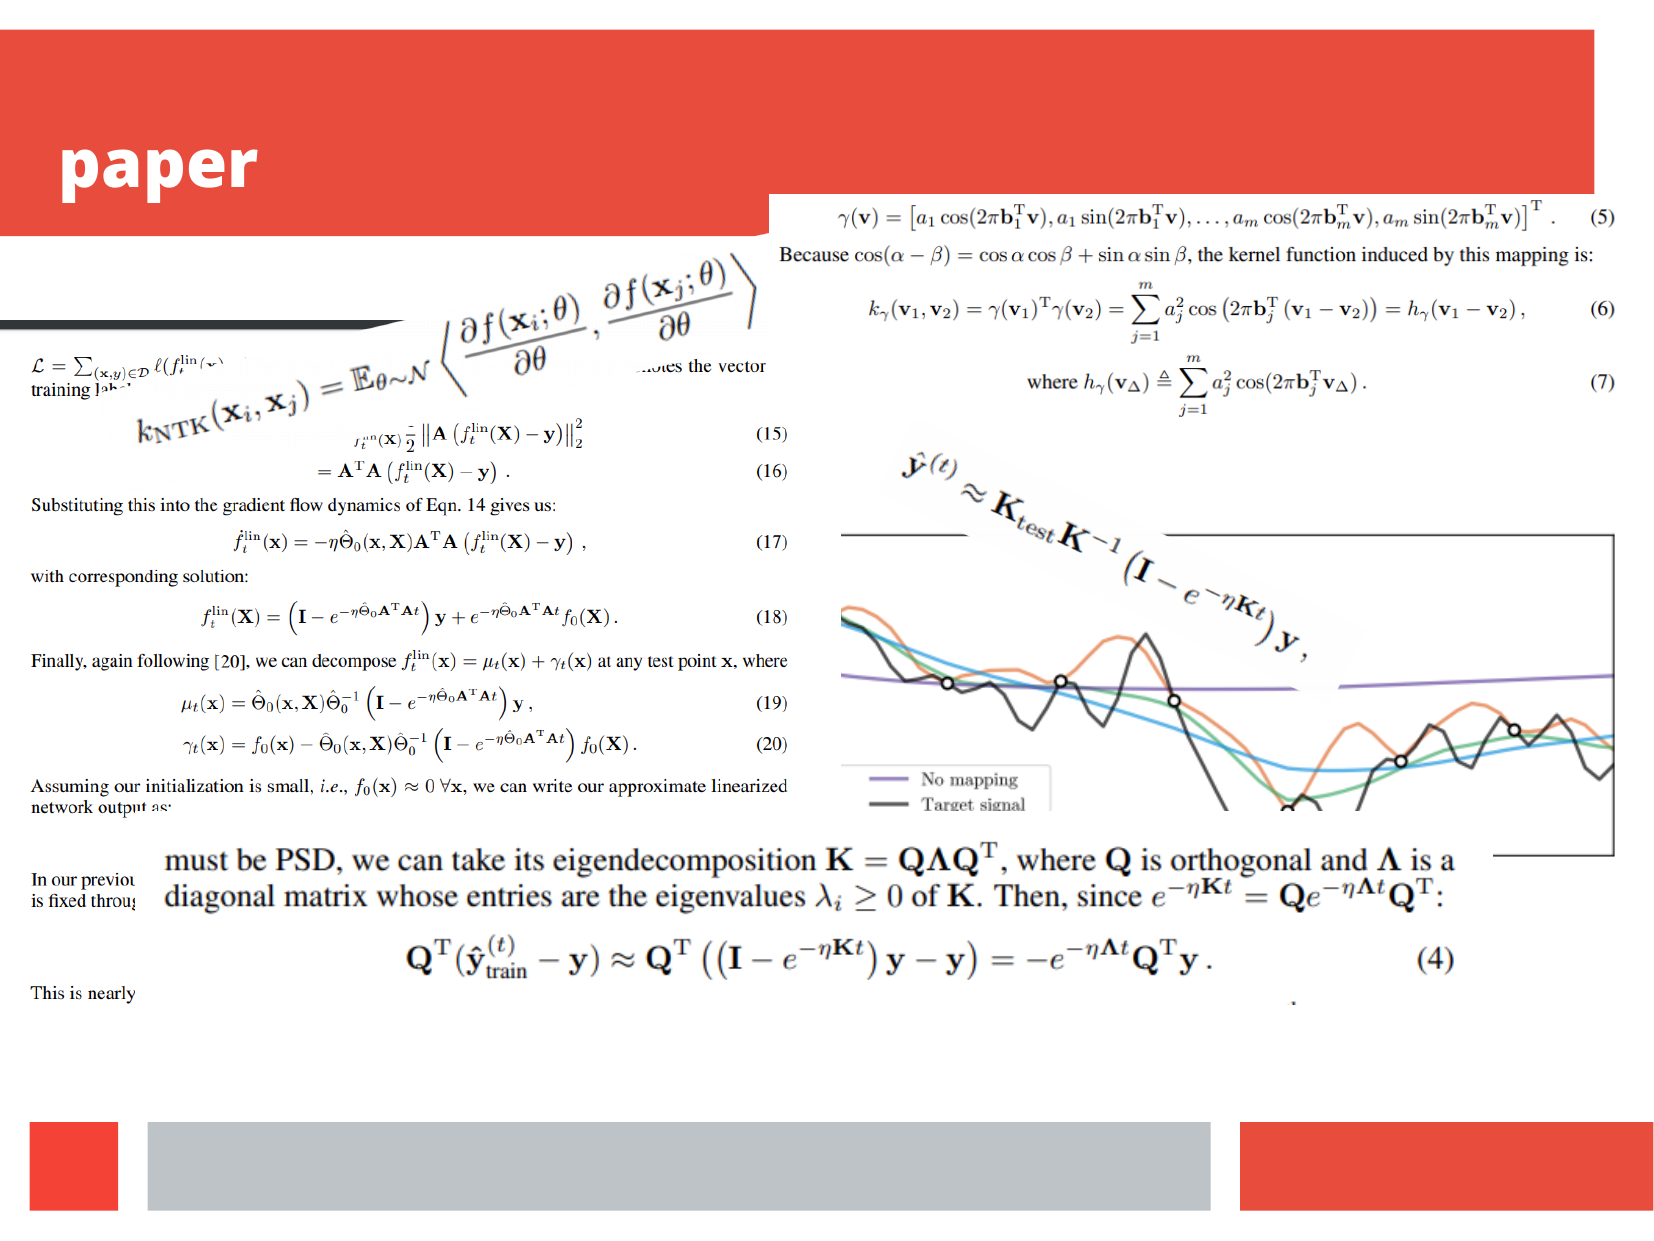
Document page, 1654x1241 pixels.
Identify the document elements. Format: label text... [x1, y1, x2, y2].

title paper [59, 59, 1595, 207]
picture [0, 194, 1654, 1006]
